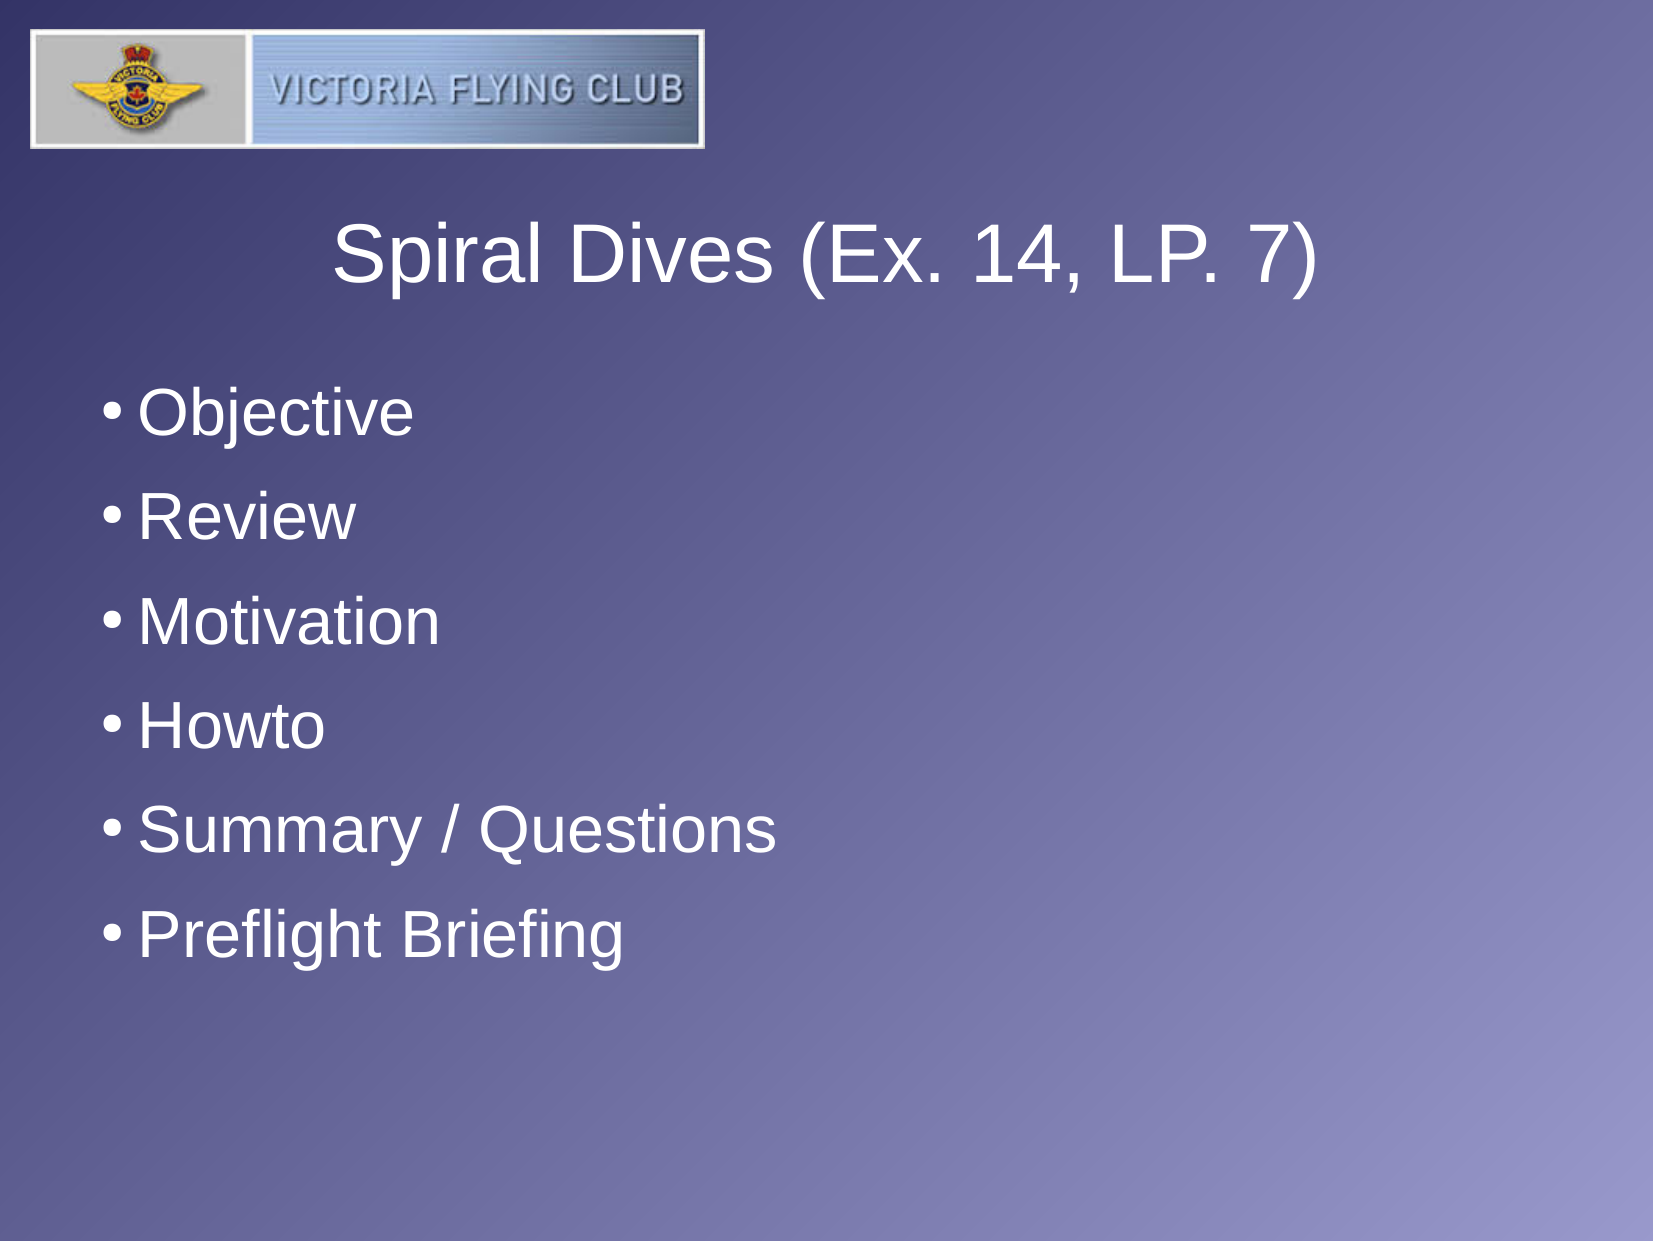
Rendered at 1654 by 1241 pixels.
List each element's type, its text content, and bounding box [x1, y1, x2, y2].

title Spiral Dives (Ex. 14, LP. 7) [82, 150, 1571, 358]
picture [30, 29, 705, 149]
list Objective Review Motivation Howto Summary / Questions Preflight Briefing [82, 375, 1571, 1095]
